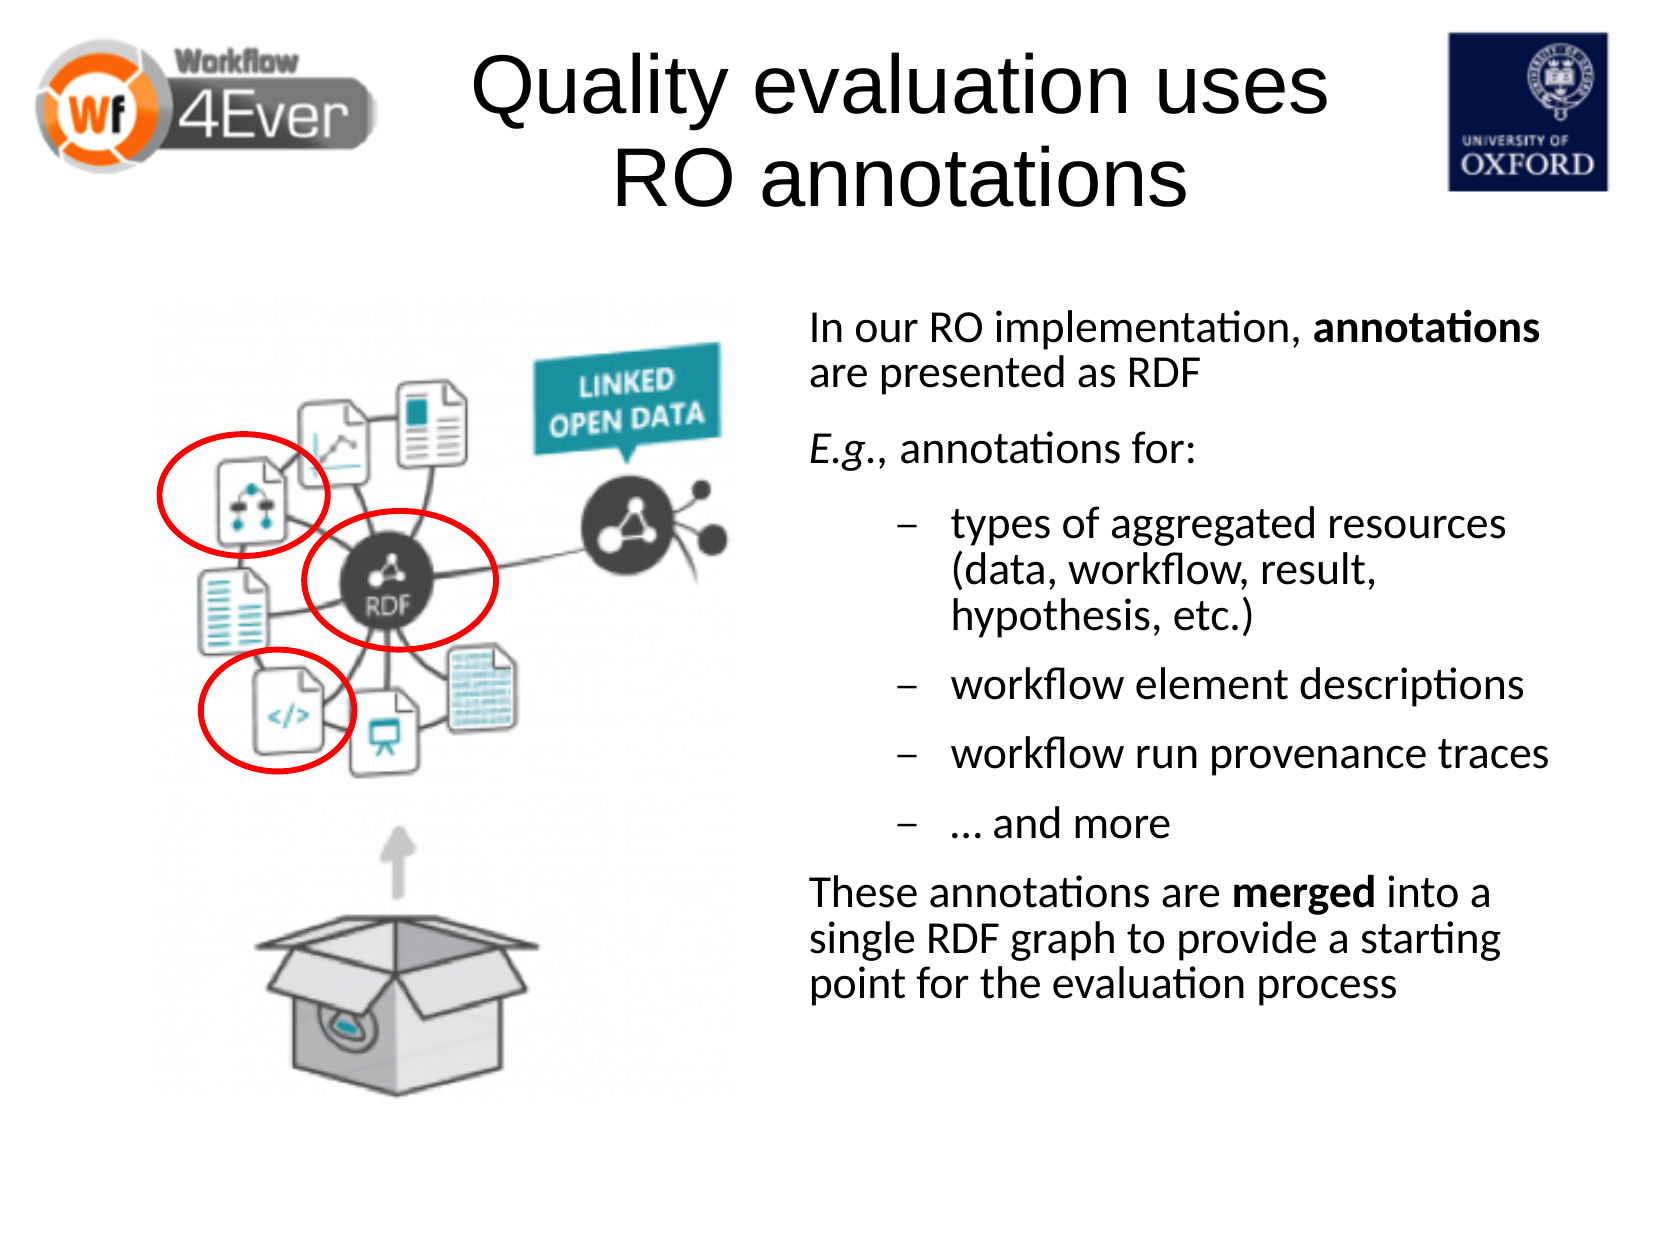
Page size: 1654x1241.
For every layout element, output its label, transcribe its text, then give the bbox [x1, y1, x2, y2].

title Quality evaluation uses RO annotations [354, 31, 1447, 231]
picture [1446, 29, 1612, 194]
picture [82, 293, 809, 1106]
picture [29, 33, 354, 181]
list In our RO implementation, annotations are presented as RDF E.g., annotations for: types of aggregated resources (data, workflow, result, hypothesis, etc.) workflow element descriptions workflow run provenance traces … and more These annotations are merged into a single RDF graph to provide a starting point for the evaluation process [808, 307, 1584, 1134]
